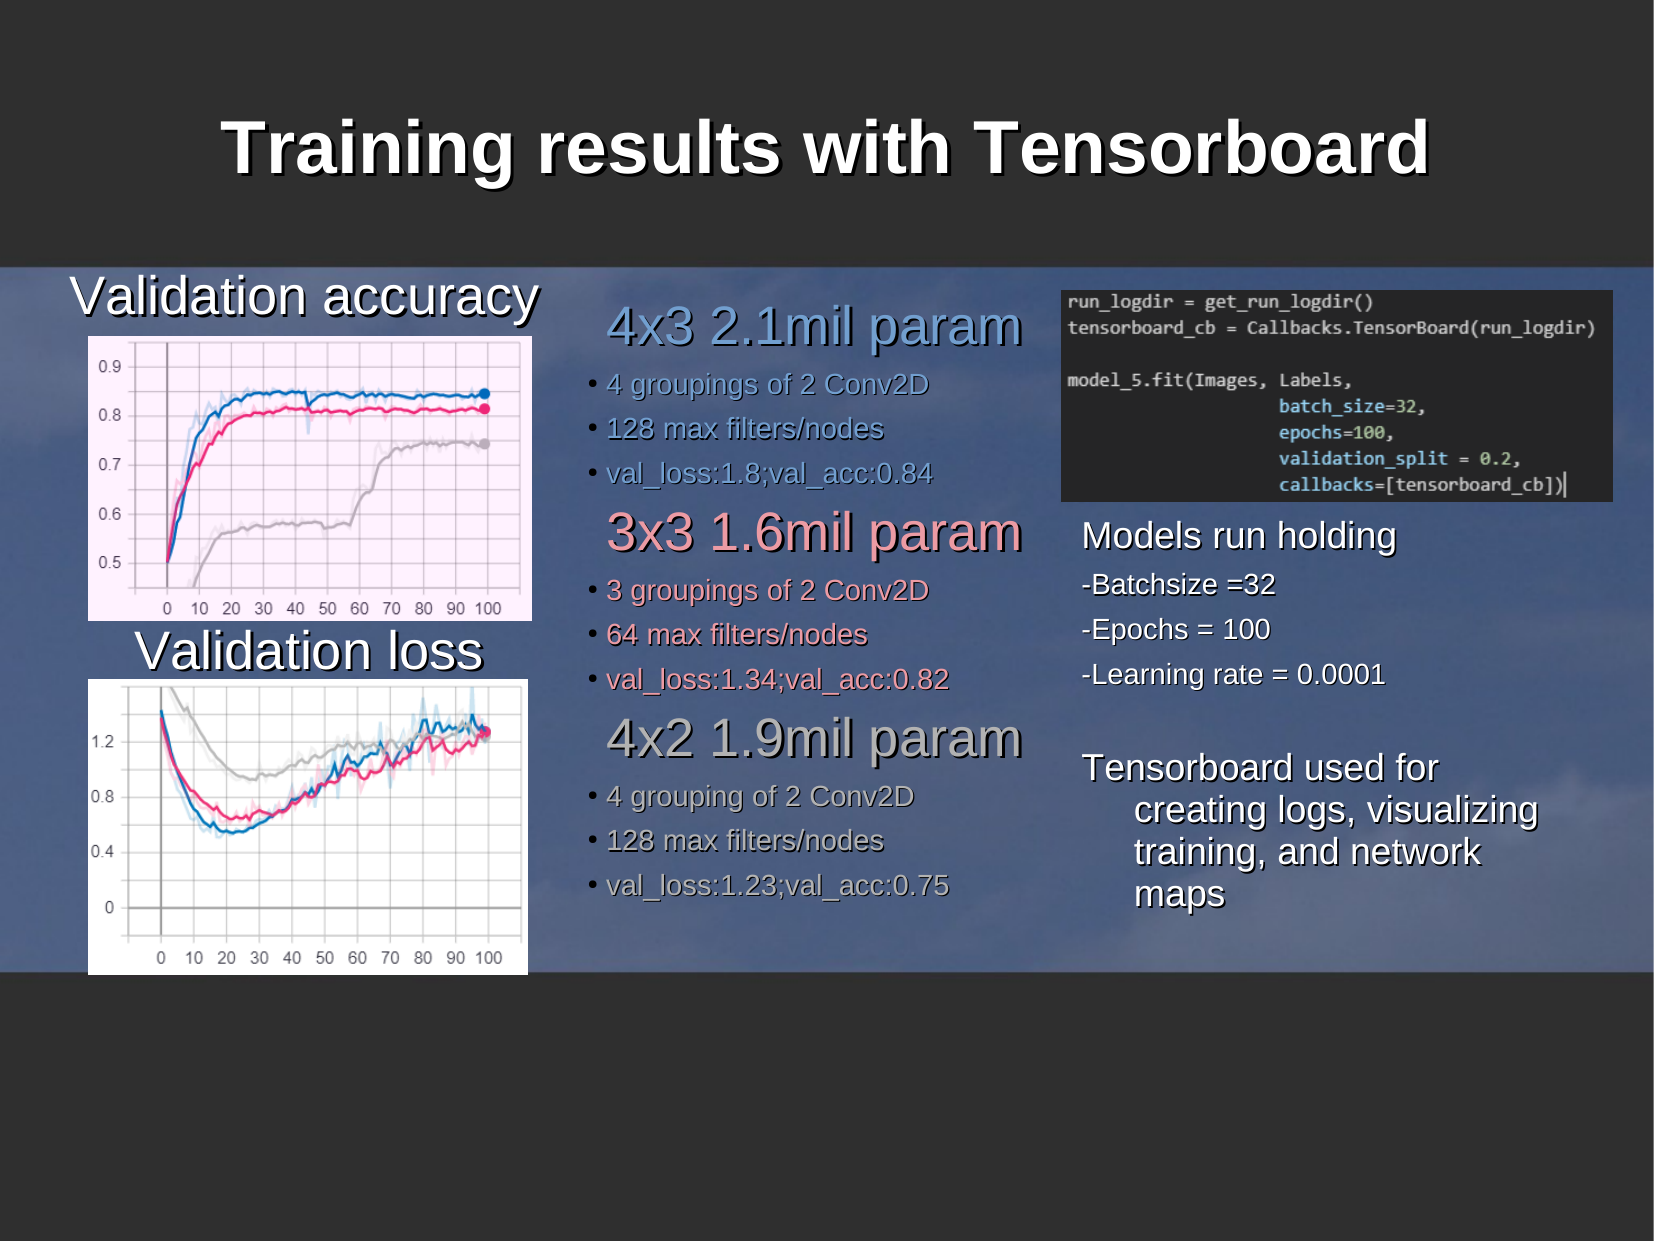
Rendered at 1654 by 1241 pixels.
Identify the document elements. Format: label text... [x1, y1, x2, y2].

title Training results with Tensorboard [88, 59, 1565, 237]
picture [0, 0, 1654, 1241]
list Validation accuracy [0, 265, 591, 355]
list 4x3 2.1mil param 4 groupings of 2 Conv2D 128 max filters/nodes val_loss:1.8;val_acc:0.84 3x3 1.6mil param 3 groupings of 2 Conv2D 64 max filters/nodes val_loss:1.34;val_acc:0.82 4x2 1.9mil param 4 grouping of 2 Conv2D 128 max filters/nodes val_loss:1.23;val_acc:0.75 [587, 295, 1063, 975]
list Models run holding -Batchsize =32 -Epochs = 100 -Learning rate = 0.0001 Tensorboard used for creating logs, visualizing training, and network maps [1062, 514, 1565, 1004]
list Validation loss [115, 620, 502, 681]
